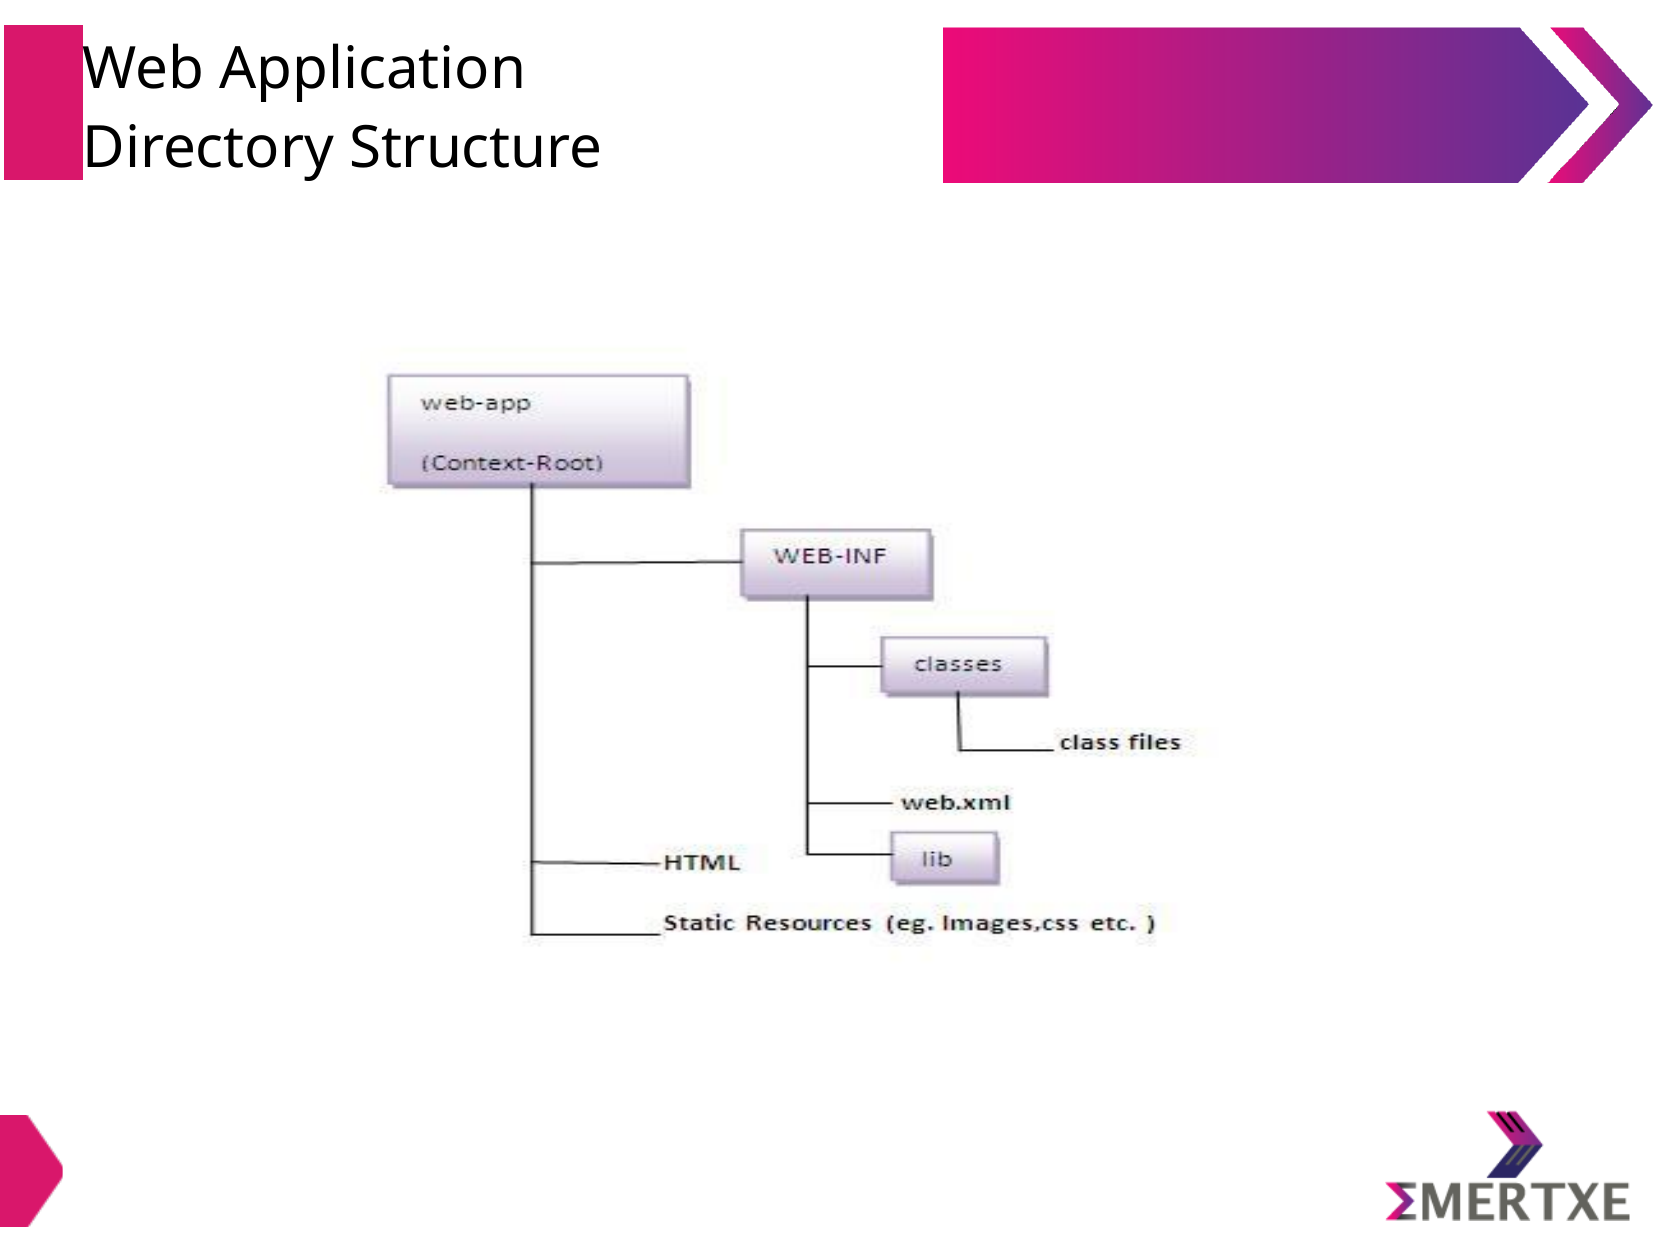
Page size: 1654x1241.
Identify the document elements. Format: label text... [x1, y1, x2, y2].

picture [1385, 1107, 1631, 1221]
title Web Application Directory Structure [82, 2, 1571, 210]
picture [1571, 27, 1653, 183]
picture [360, 319, 1231, 1021]
